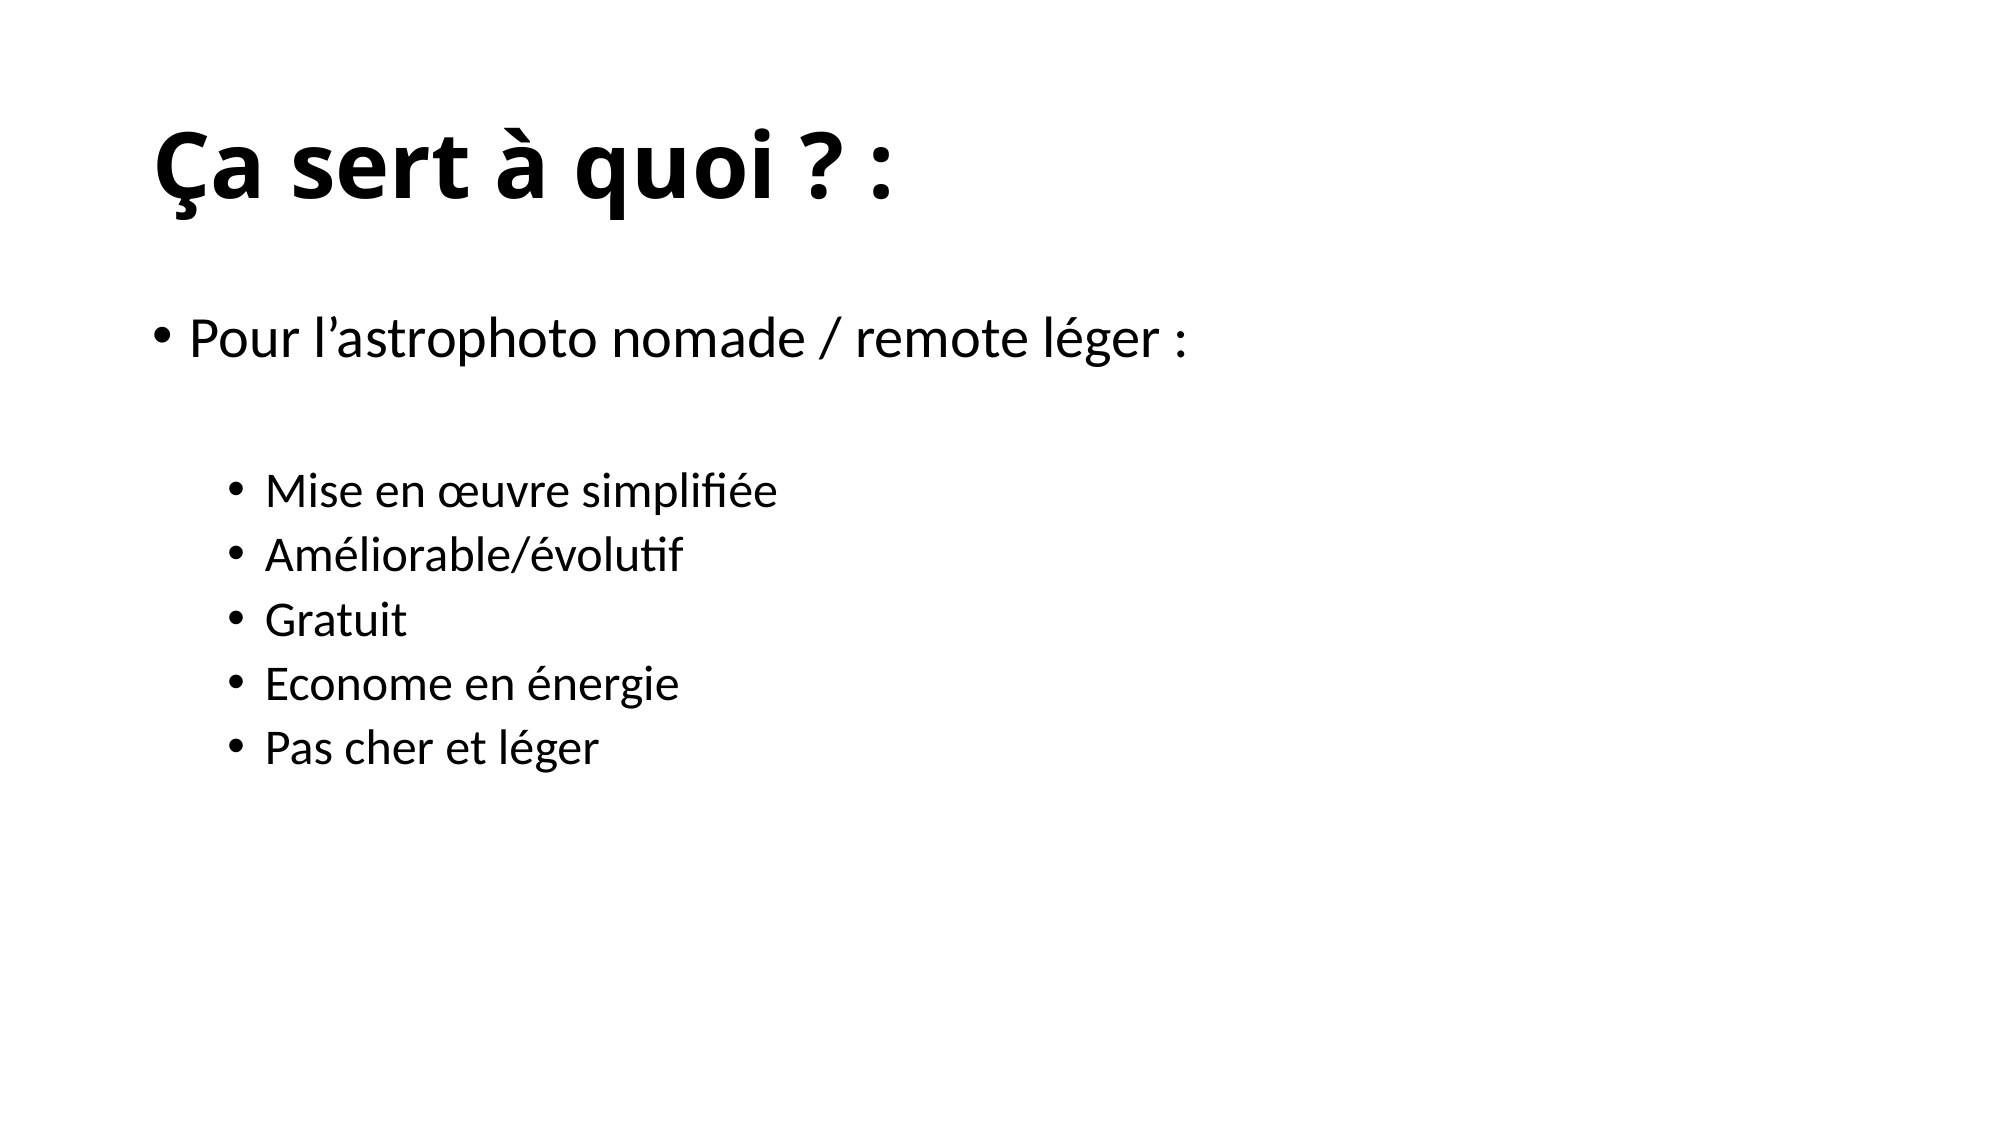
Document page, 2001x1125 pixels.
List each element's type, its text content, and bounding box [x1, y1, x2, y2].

list Pour l’astrophoto nomade / remote léger : Mise en œuvre simplifiée Améliorable/évolutif Gratuit Econome en énergie Pas cher et léger [137, 299, 1863, 1014]
title Ça sert à quoi ? : [137, 59, 1863, 278]
